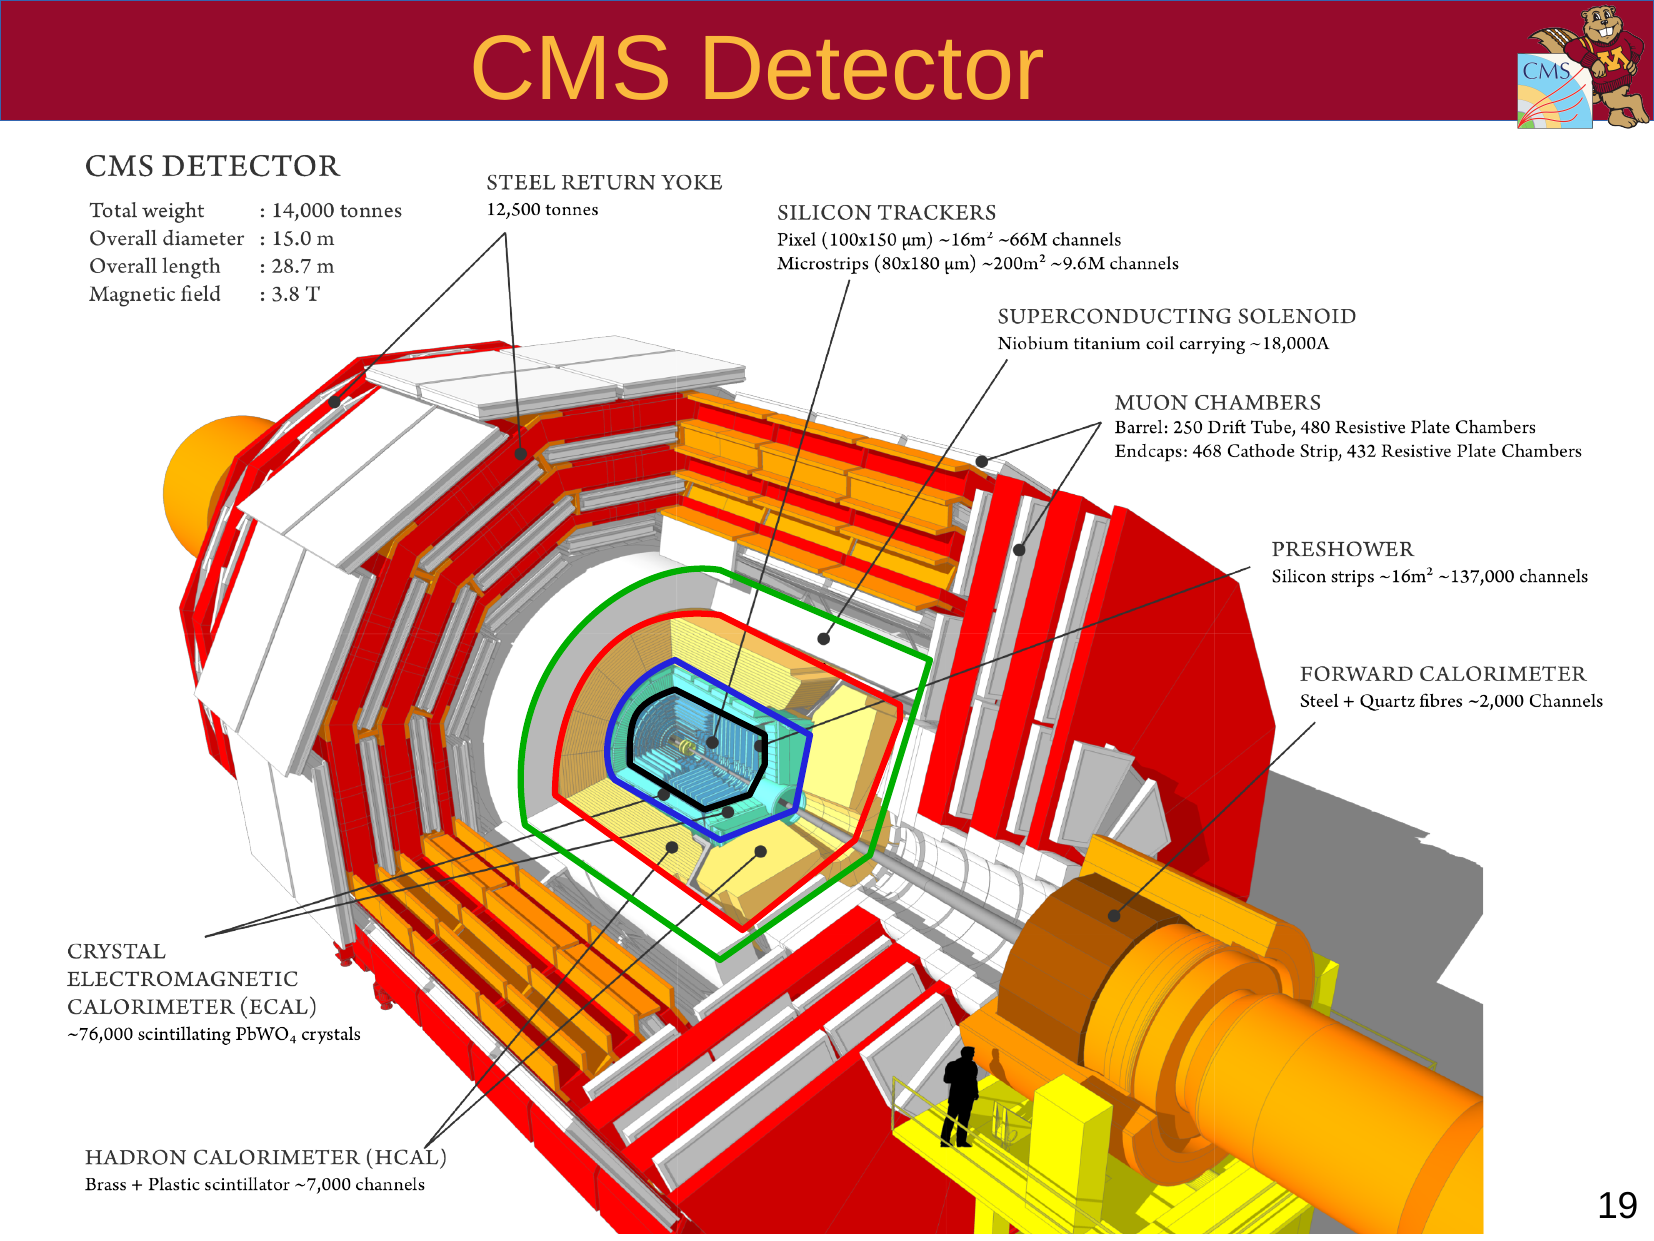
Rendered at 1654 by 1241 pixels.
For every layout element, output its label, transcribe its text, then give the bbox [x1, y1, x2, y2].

title CMS Detector [0, 15, 1516, 121]
picture [36, 0, 1652, 1234]
